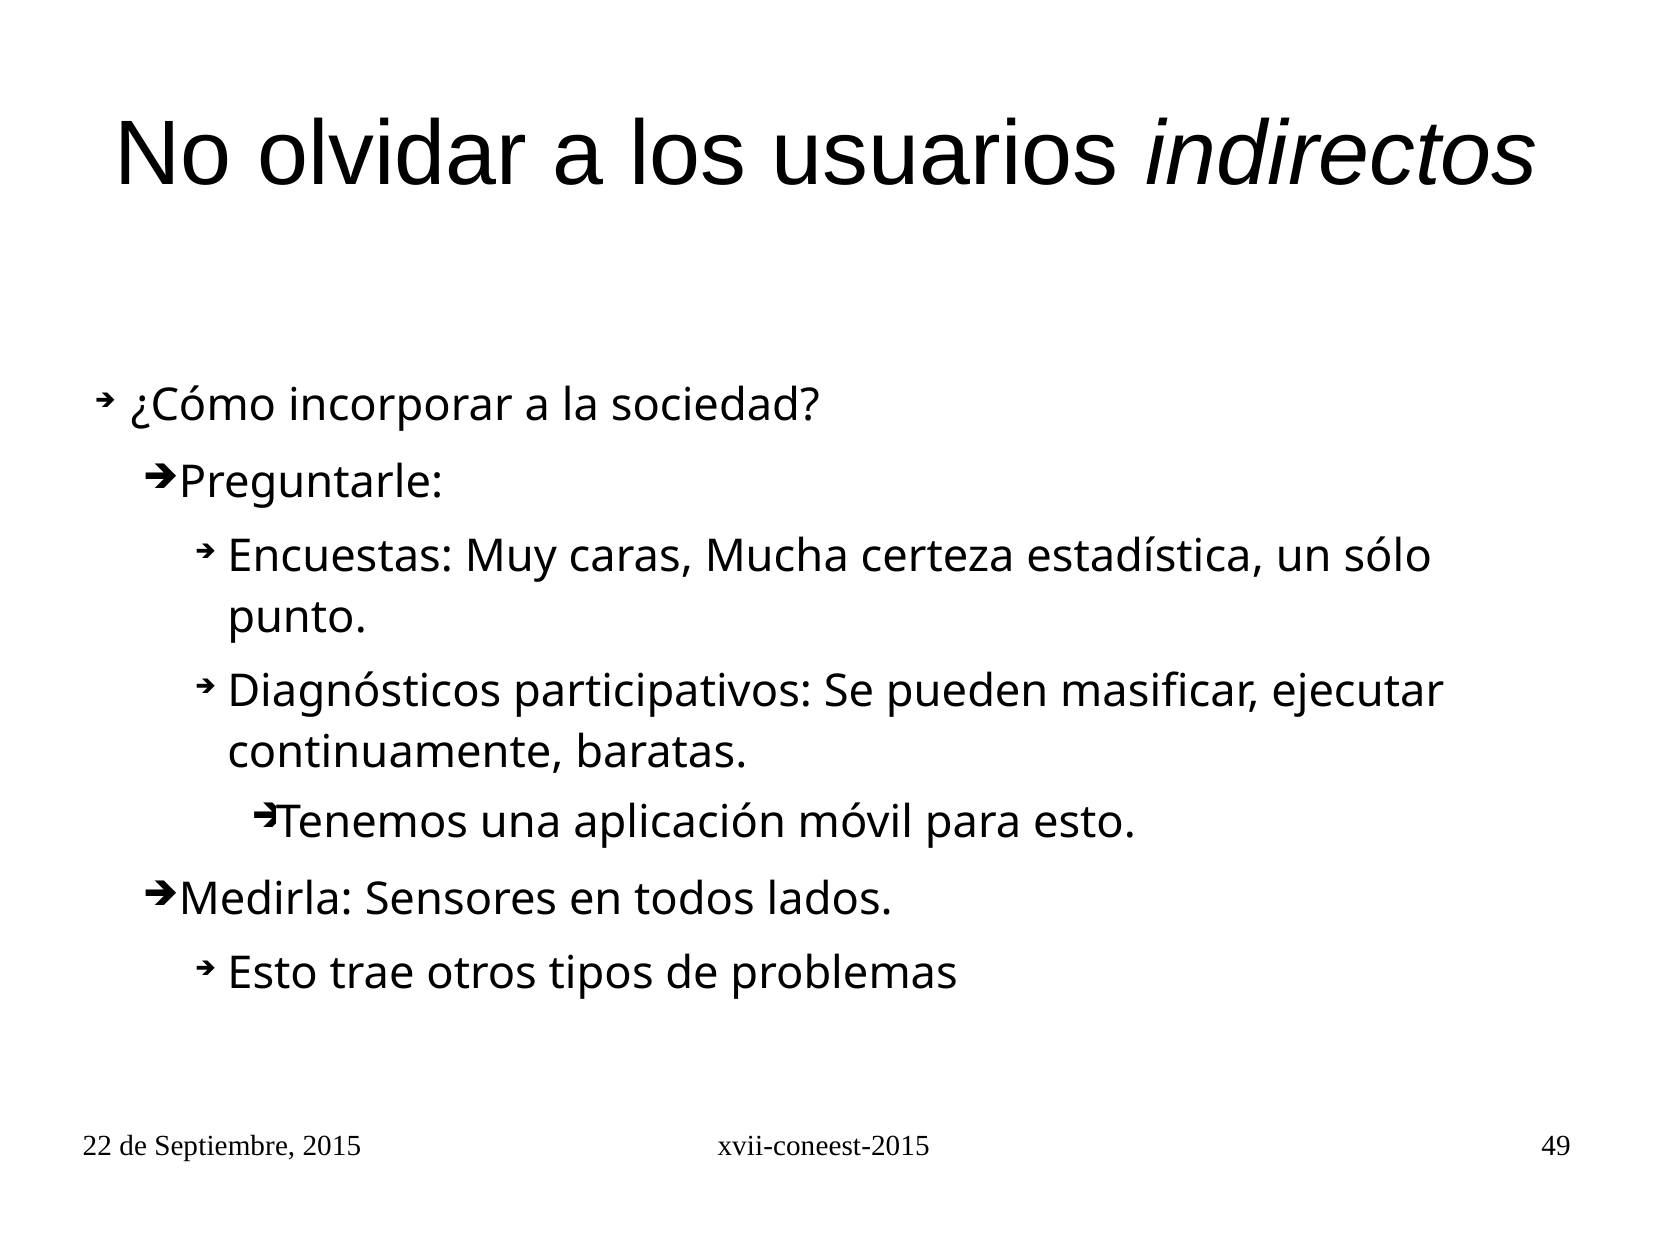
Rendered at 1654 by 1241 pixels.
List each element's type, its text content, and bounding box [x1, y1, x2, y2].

title No olvidar a los usuarios indirectos [82, 49, 1571, 257]
list ¿Cómo incorporar a la sociedad? Preguntarle: Encuestas: Muy caras, Mucha certeza estadística, un sólo punto. Diagnósticos participativos: Se pueden masificar, ejecutar continuamente, baratas. Tenemos una aplicación móvil para esto. Medirla: Sensores en todos lados. Esto trae otros tipos de problemas [82, 290, 1571, 1010]
